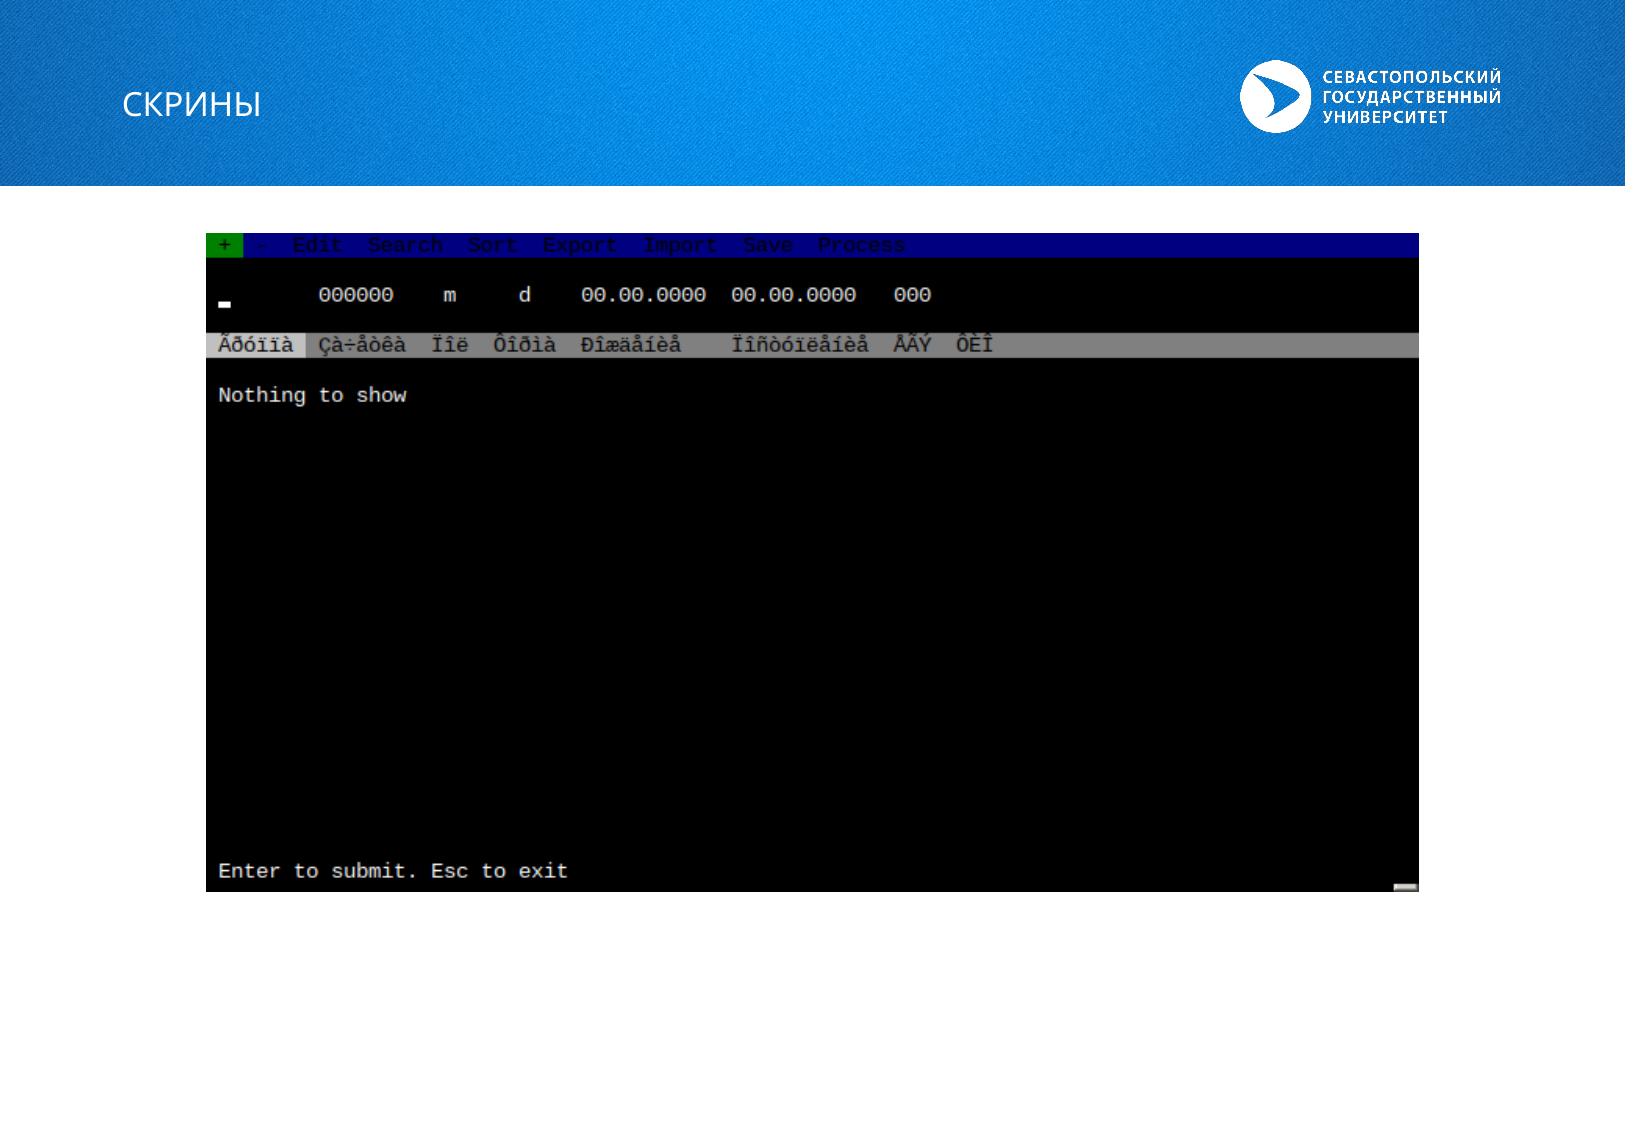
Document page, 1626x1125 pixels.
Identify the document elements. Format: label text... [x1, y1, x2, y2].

picture [0, 0, 1625, 186]
text_box СКРИНЫ [107, 80, 1012, 131]
picture [206, 233, 1419, 892]
